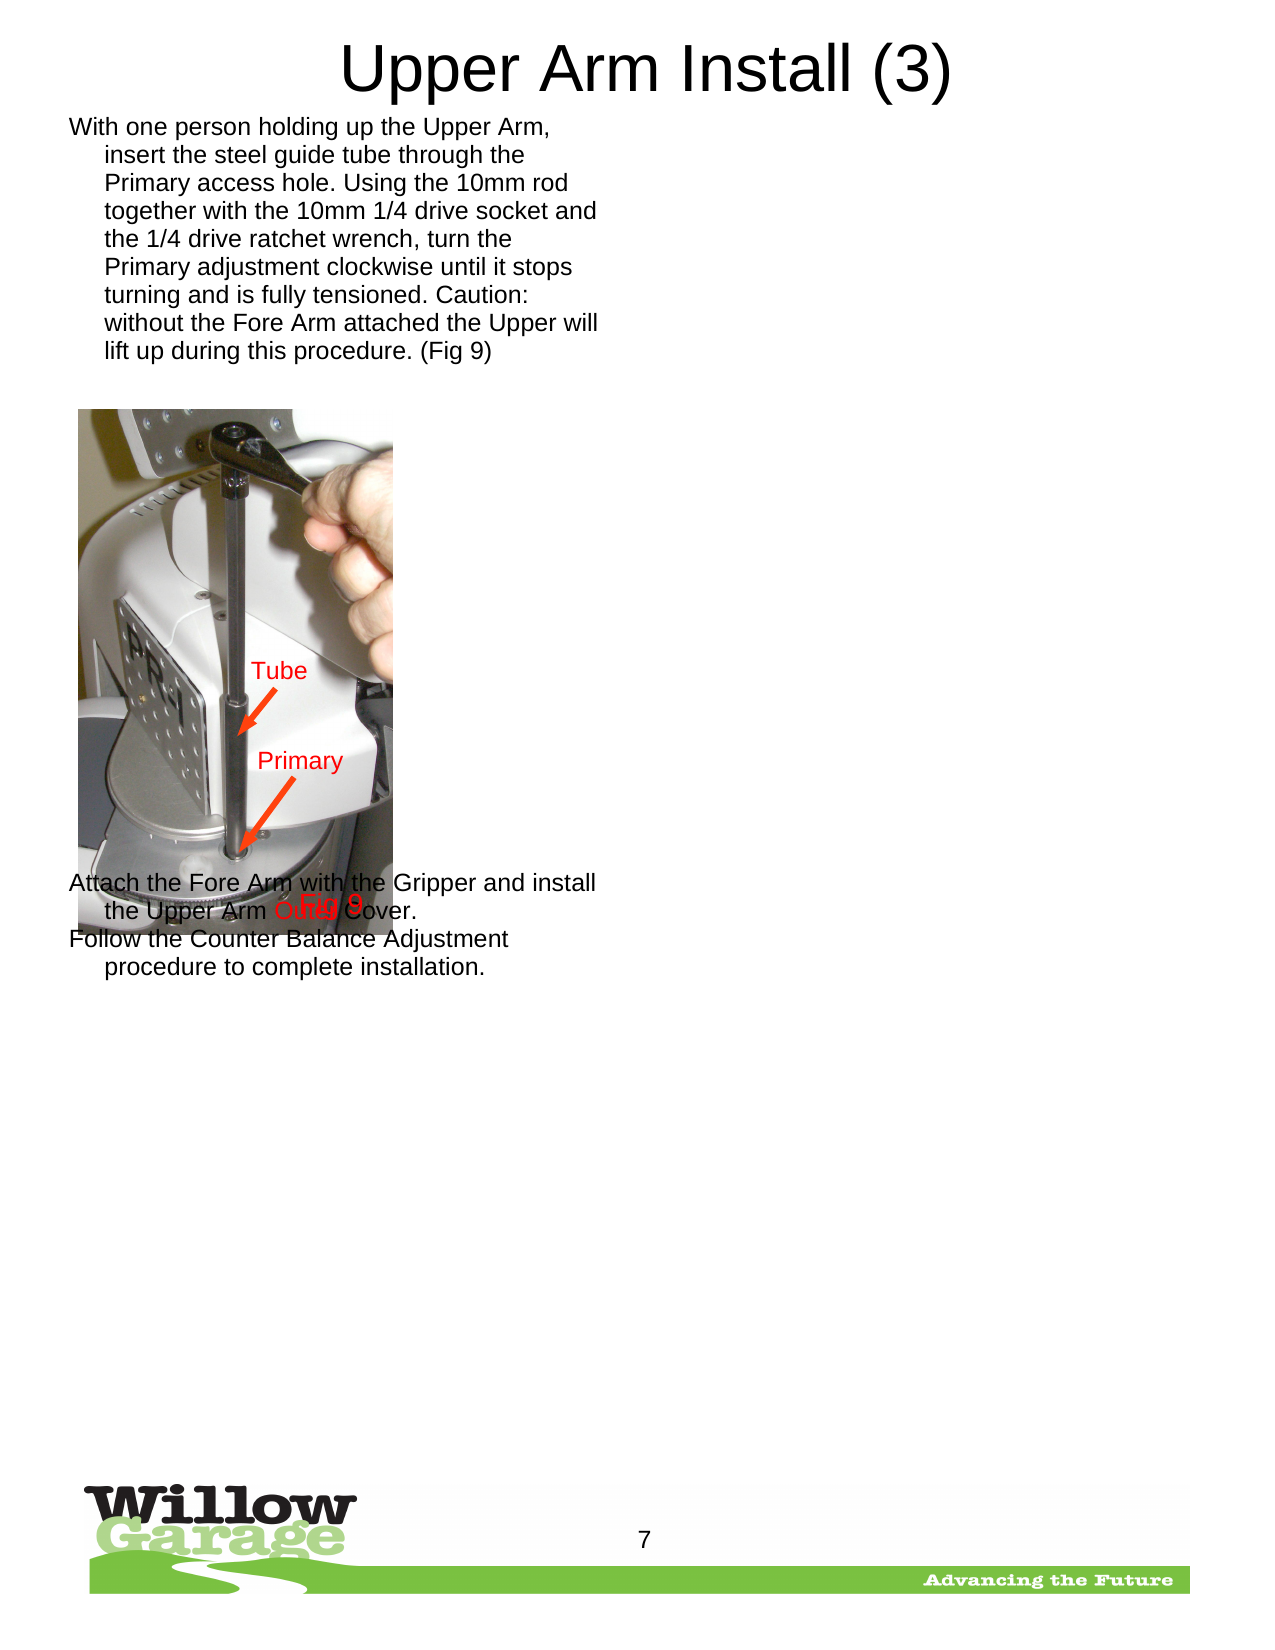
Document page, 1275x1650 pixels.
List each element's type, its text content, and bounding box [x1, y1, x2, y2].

list With one person holding up the Upper Arm, insert the steel guide tube through the Primary access hole. Using the 10mm rod together with the 10mm 1/4 drive socket and the 1/4 drive ratchet wrench, turn the Primary adjustment clockwise until it stops turning and is fully tensioned. Caution: without the Fore Arm attached the Upper will lift up during this procedure. (Fig 9) Attach the Fore Arm with the Gripper and install the Upper Arm Outer Cover. Follow the Counter Balance Adjustment procedure to complete installation. [33, 112, 600, 1650]
text_box Primary [242, 739, 365, 786]
title Upper Arm Install (3) [94, 16, 1200, 120]
text_box Fig 9 [283, 880, 390, 932]
text_box Tube [236, 648, 358, 696]
picture [600, 1484, 1190, 1594]
